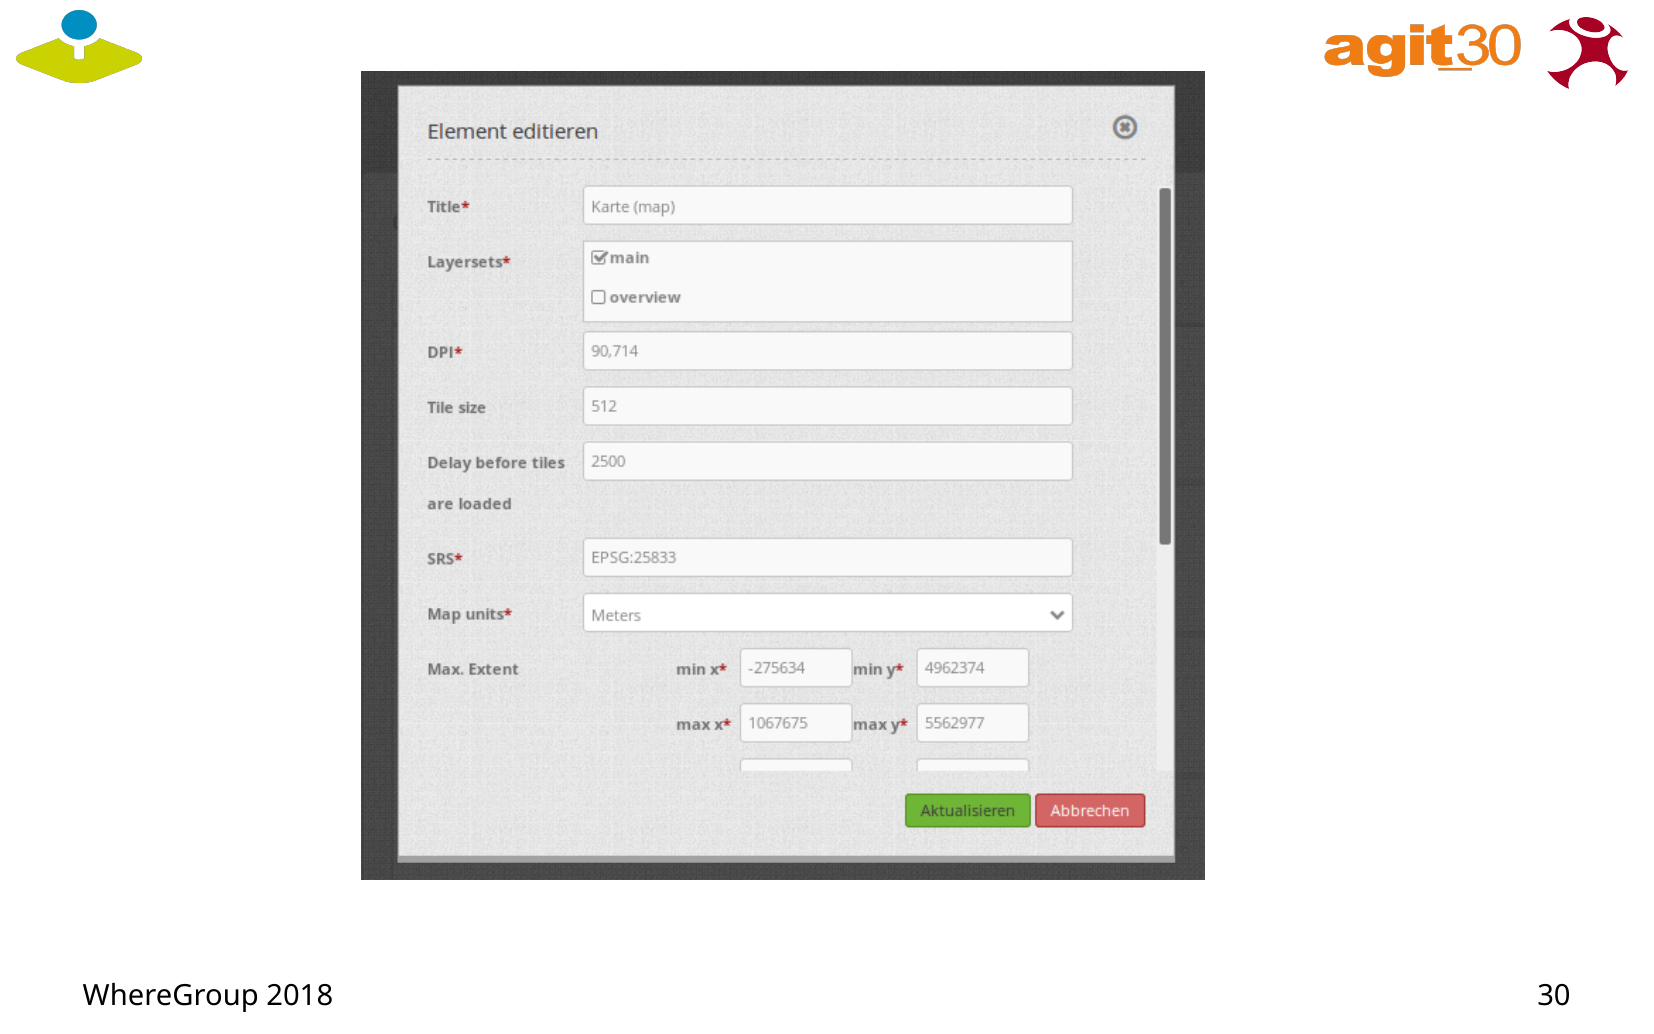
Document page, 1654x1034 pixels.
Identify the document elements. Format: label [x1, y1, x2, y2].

picture [16, 10, 142, 83]
picture [1322, 21, 1524, 79]
picture [1547, 17, 1628, 89]
picture [361, 71, 1205, 880]
